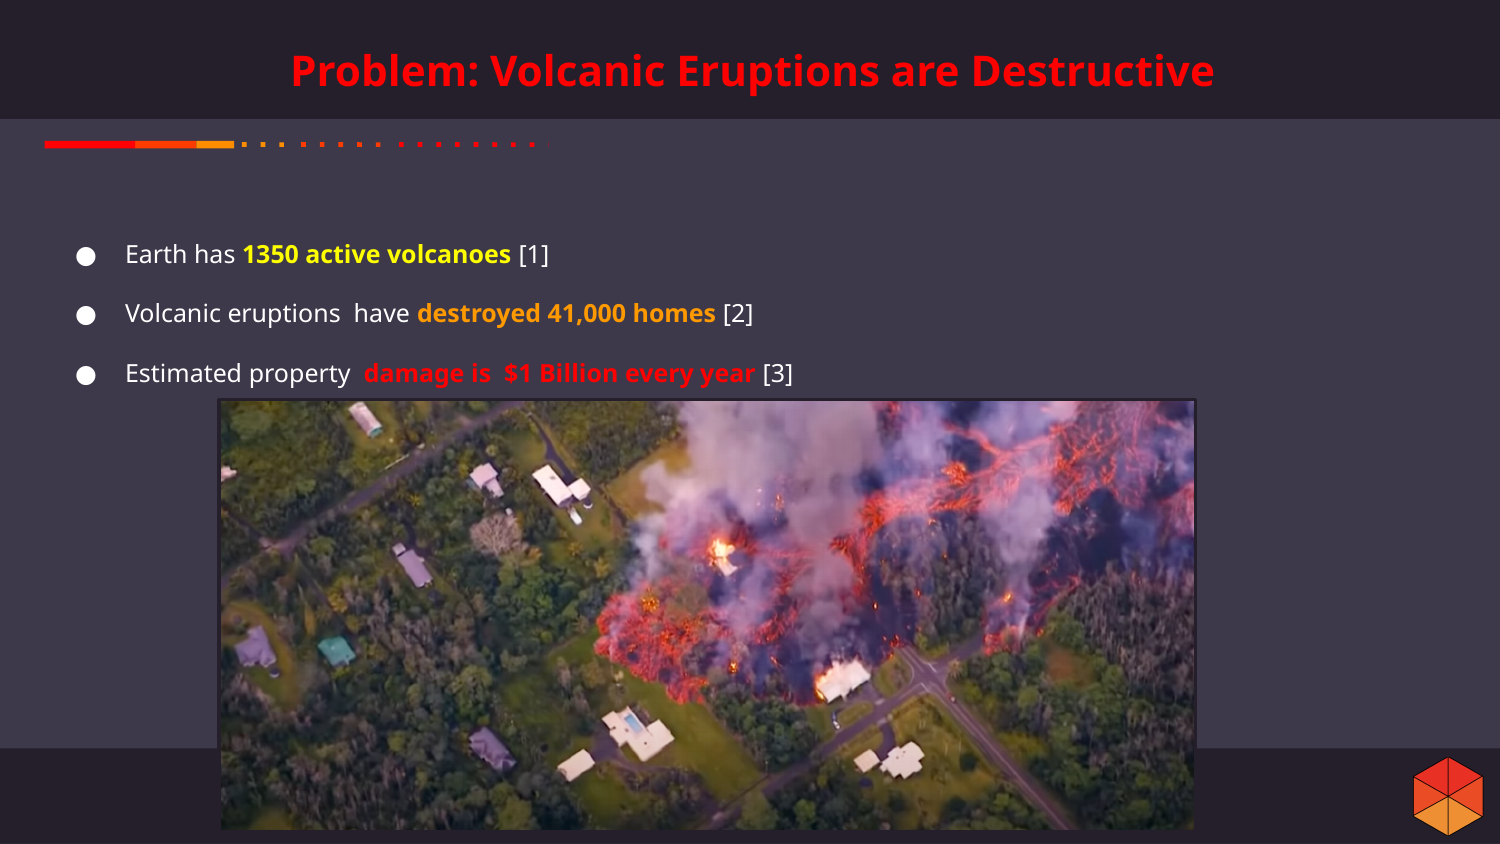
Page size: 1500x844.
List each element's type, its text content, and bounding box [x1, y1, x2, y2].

title Problem: Volcanic Eruptions are Destructive [6, 26, 1500, 115]
picture [1412, 755, 1484, 837]
picture [220, 401, 1194, 830]
list Earth has 1350 active volcanoes [1] Volcanic eruptions have destroyed 41,000 homes [2] Estimated property damage is $1 Billion every year [3] [34, 196, 1472, 715]
